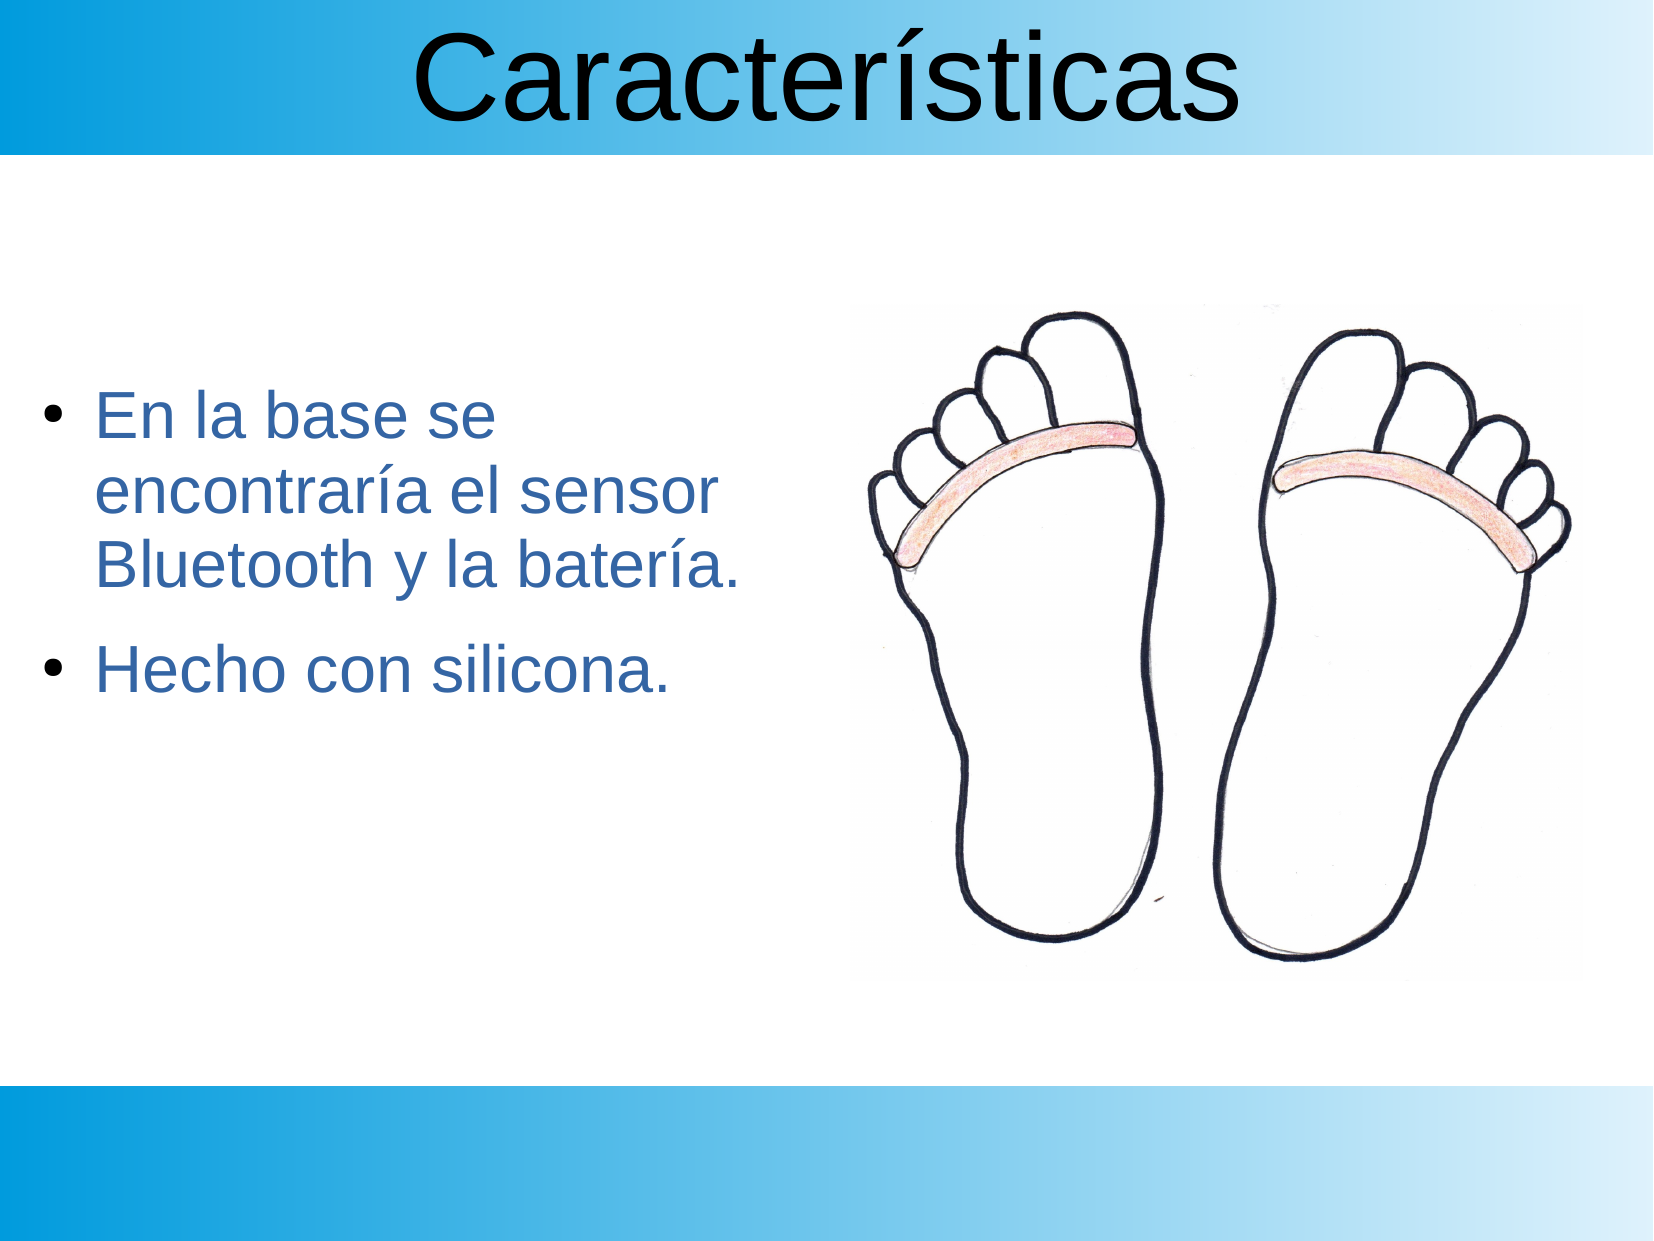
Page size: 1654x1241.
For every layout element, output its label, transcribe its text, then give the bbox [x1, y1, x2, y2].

list En la base se encontraría el sensor Bluetooth y la batería. Hecho con silicona. [23, 377, 768, 1098]
title Características [82, 0, 1571, 155]
picture [850, 304, 1583, 981]
